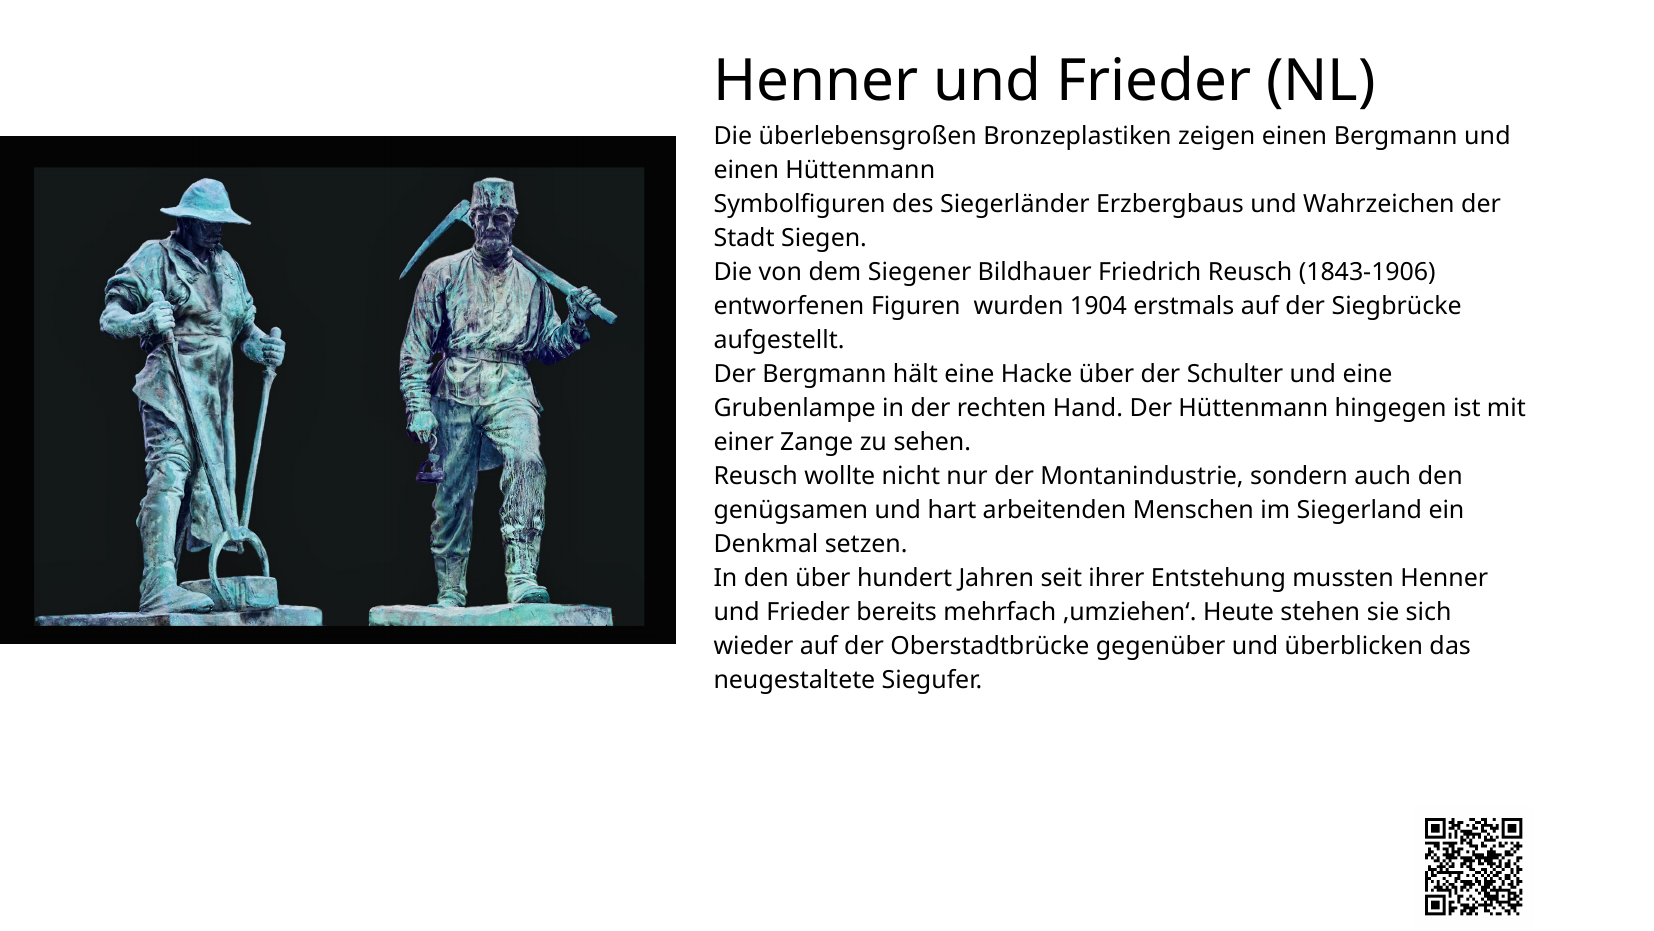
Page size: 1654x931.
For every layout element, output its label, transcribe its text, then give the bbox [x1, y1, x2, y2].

picture [0, 136, 676, 644]
picture [1413, 806, 1534, 927]
title Henner und Frieder (NL) Die überlebensgroßen Bronzeplastiken zeigen einen Bergmann und einen Hüttenmann Symbolfiguren des Siegerländer Erzbergbaus und Wahrzeichen der Stadt Siegen. Die von dem Siegener Bildhauer Friedrich Reusch (1843-1906) entworfenen Figuren wurden 1904 erstmals auf der Siegbrücke aufgestellt. Der Bergmann hält eine Hacke über der Schulter und eine Grubenlampe in der rechten Hand. Der Hüttenmann hingegen ist mit einer Zange zu sehen. Reusch wollte nicht nur der Montanindustrie, sondern auch den genügsamen und hart arbeitenden Menschen im Siegerland ein Denkmal setzen. In den über hundert Jahren seit ihrer Entstehung mussten Henner und Frieder bereits mehrfach ‚umziehen‘. Heute stehen sie sich wieder auf der Oberstadtbrücke gegenüber und überblicken das neugestaltete Siegufer. [713, 0, 1535, 764]
